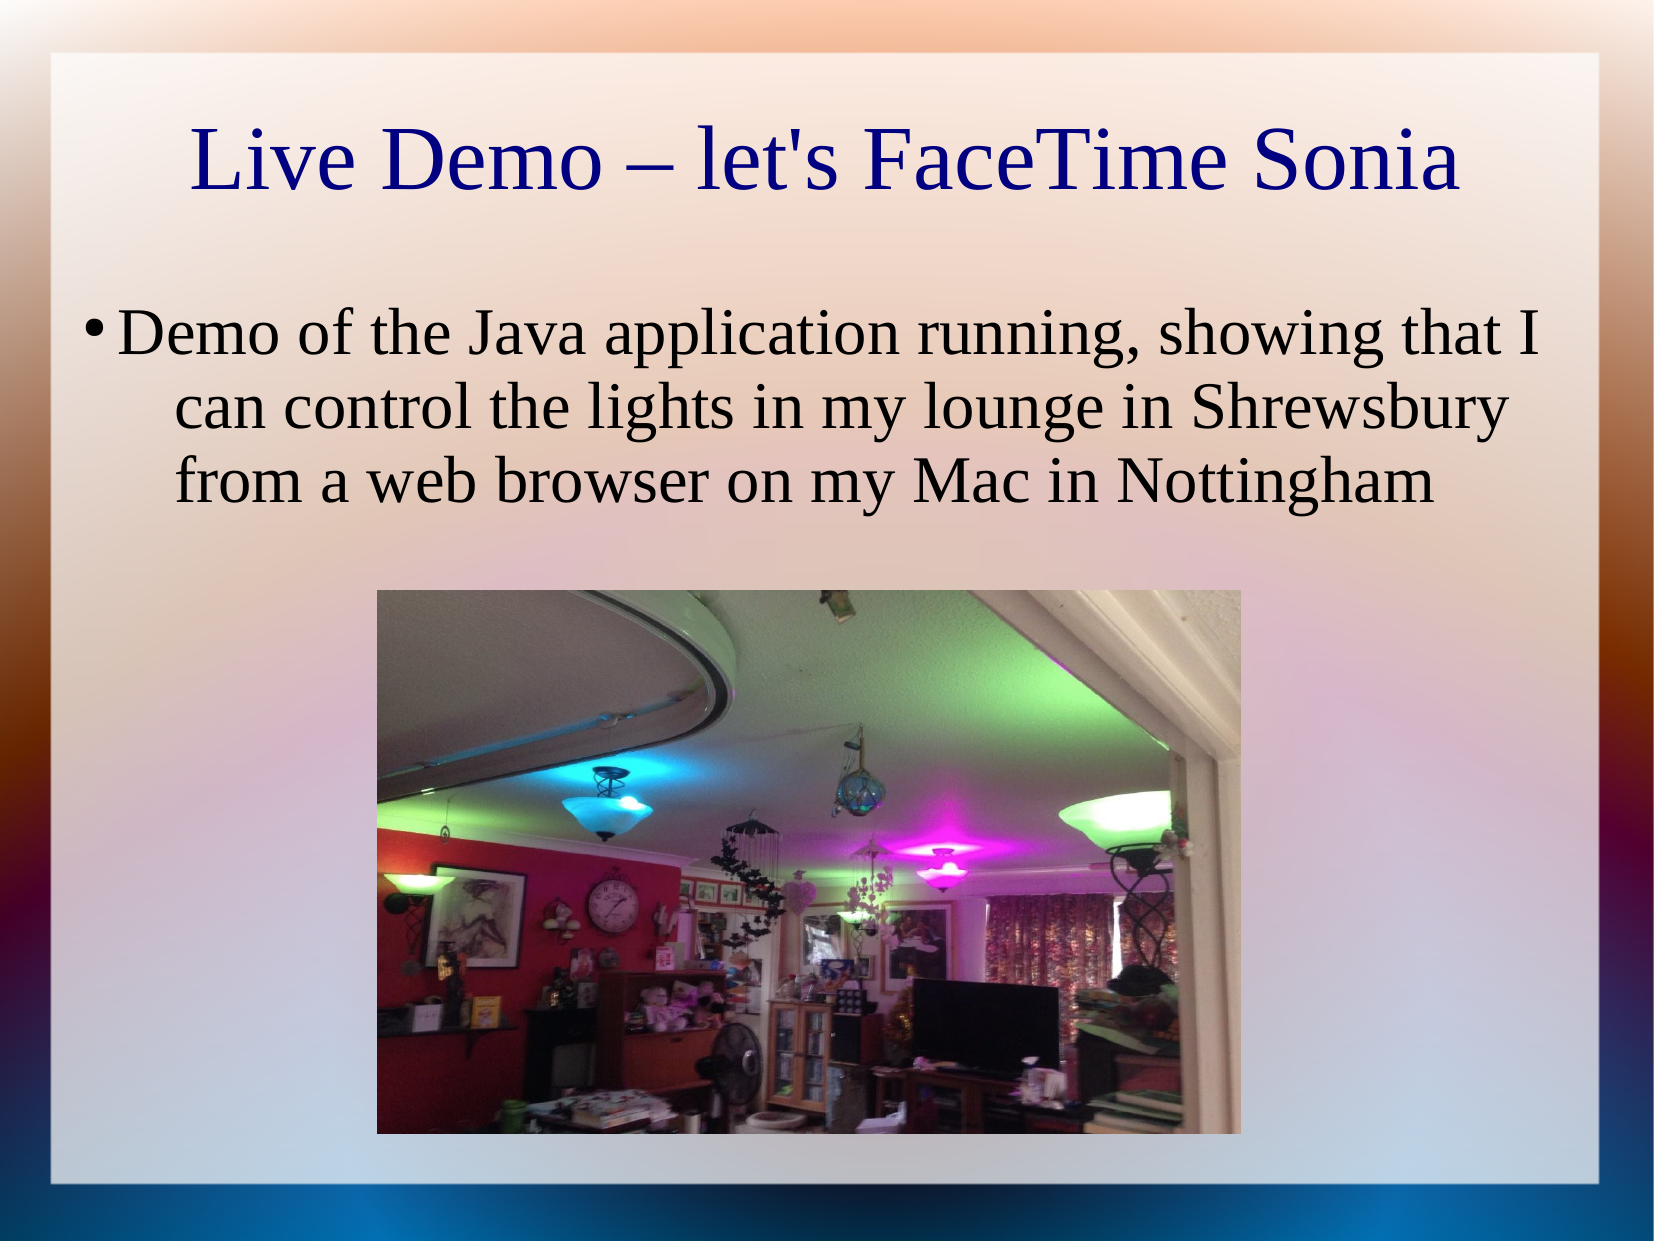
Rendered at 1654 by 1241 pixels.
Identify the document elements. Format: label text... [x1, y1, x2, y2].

picture [0, 0, 1654, 1241]
title Live Demo – let's FaceTime Sonia [82, 55, 1571, 262]
list Demo of the Java application running, showing that I can control the lights in my lounge in Shrewsbury from a web browser on my Mac in Nottingham [82, 290, 1571, 1033]
